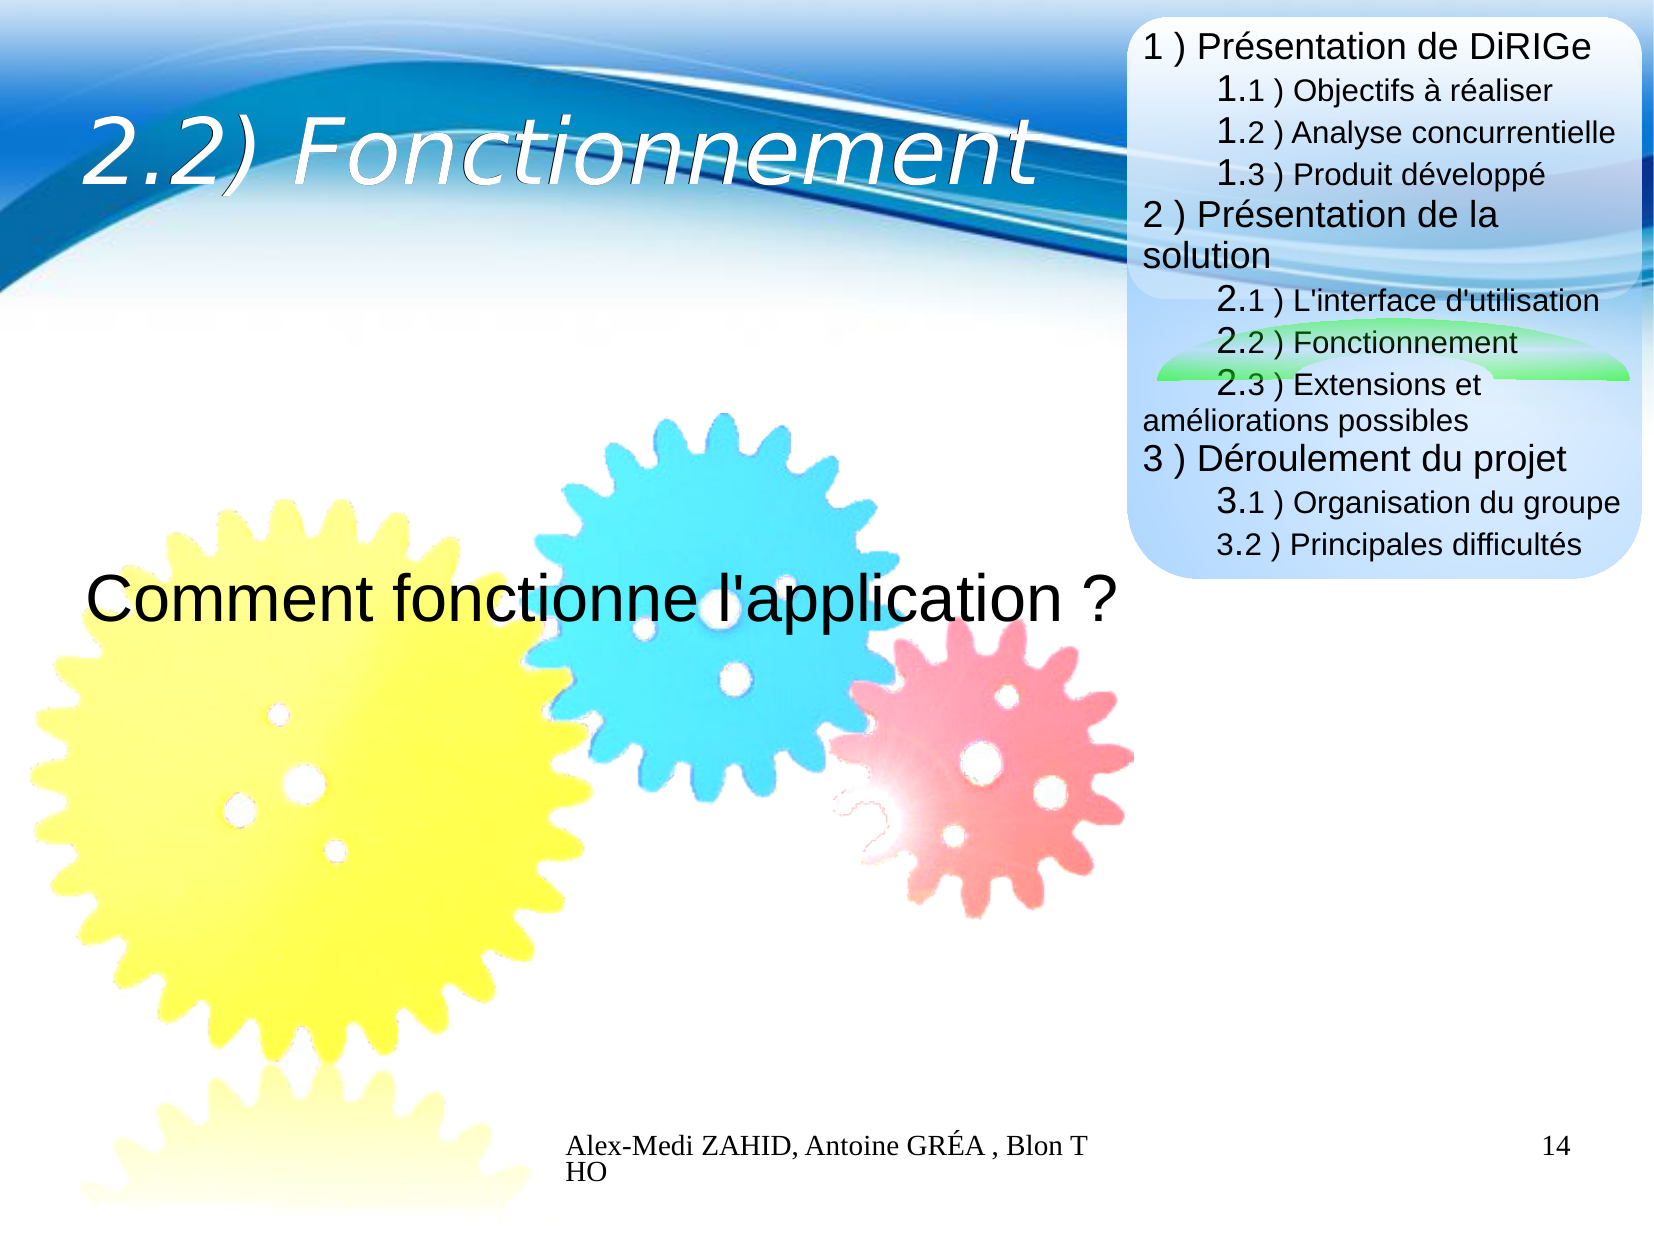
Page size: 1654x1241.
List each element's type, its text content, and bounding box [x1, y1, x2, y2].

text_box [1218, 369, 1235, 380]
text_box IHM [1435, 353, 1572, 357]
text_box [1273, 330, 1280, 338]
text_box [1249, 373, 1262, 380]
text_box [1151, 194, 1630, 282]
text_box Algorithme [1418, 344, 1565, 355]
title 2.2) Fonctionnement [82, 49, 1152, 257]
text_box [1249, 331, 1262, 338]
text_box [1273, 372, 1280, 379]
subtitle Comment fonctionne l'application ? [82, 310, 1123, 1093]
picture [0, 0, 1654, 1241]
text_box [1509, 333, 1517, 338]
text_box Algorithme [1430, 356, 1547, 441]
text_box [1296, 331, 1311, 338]
